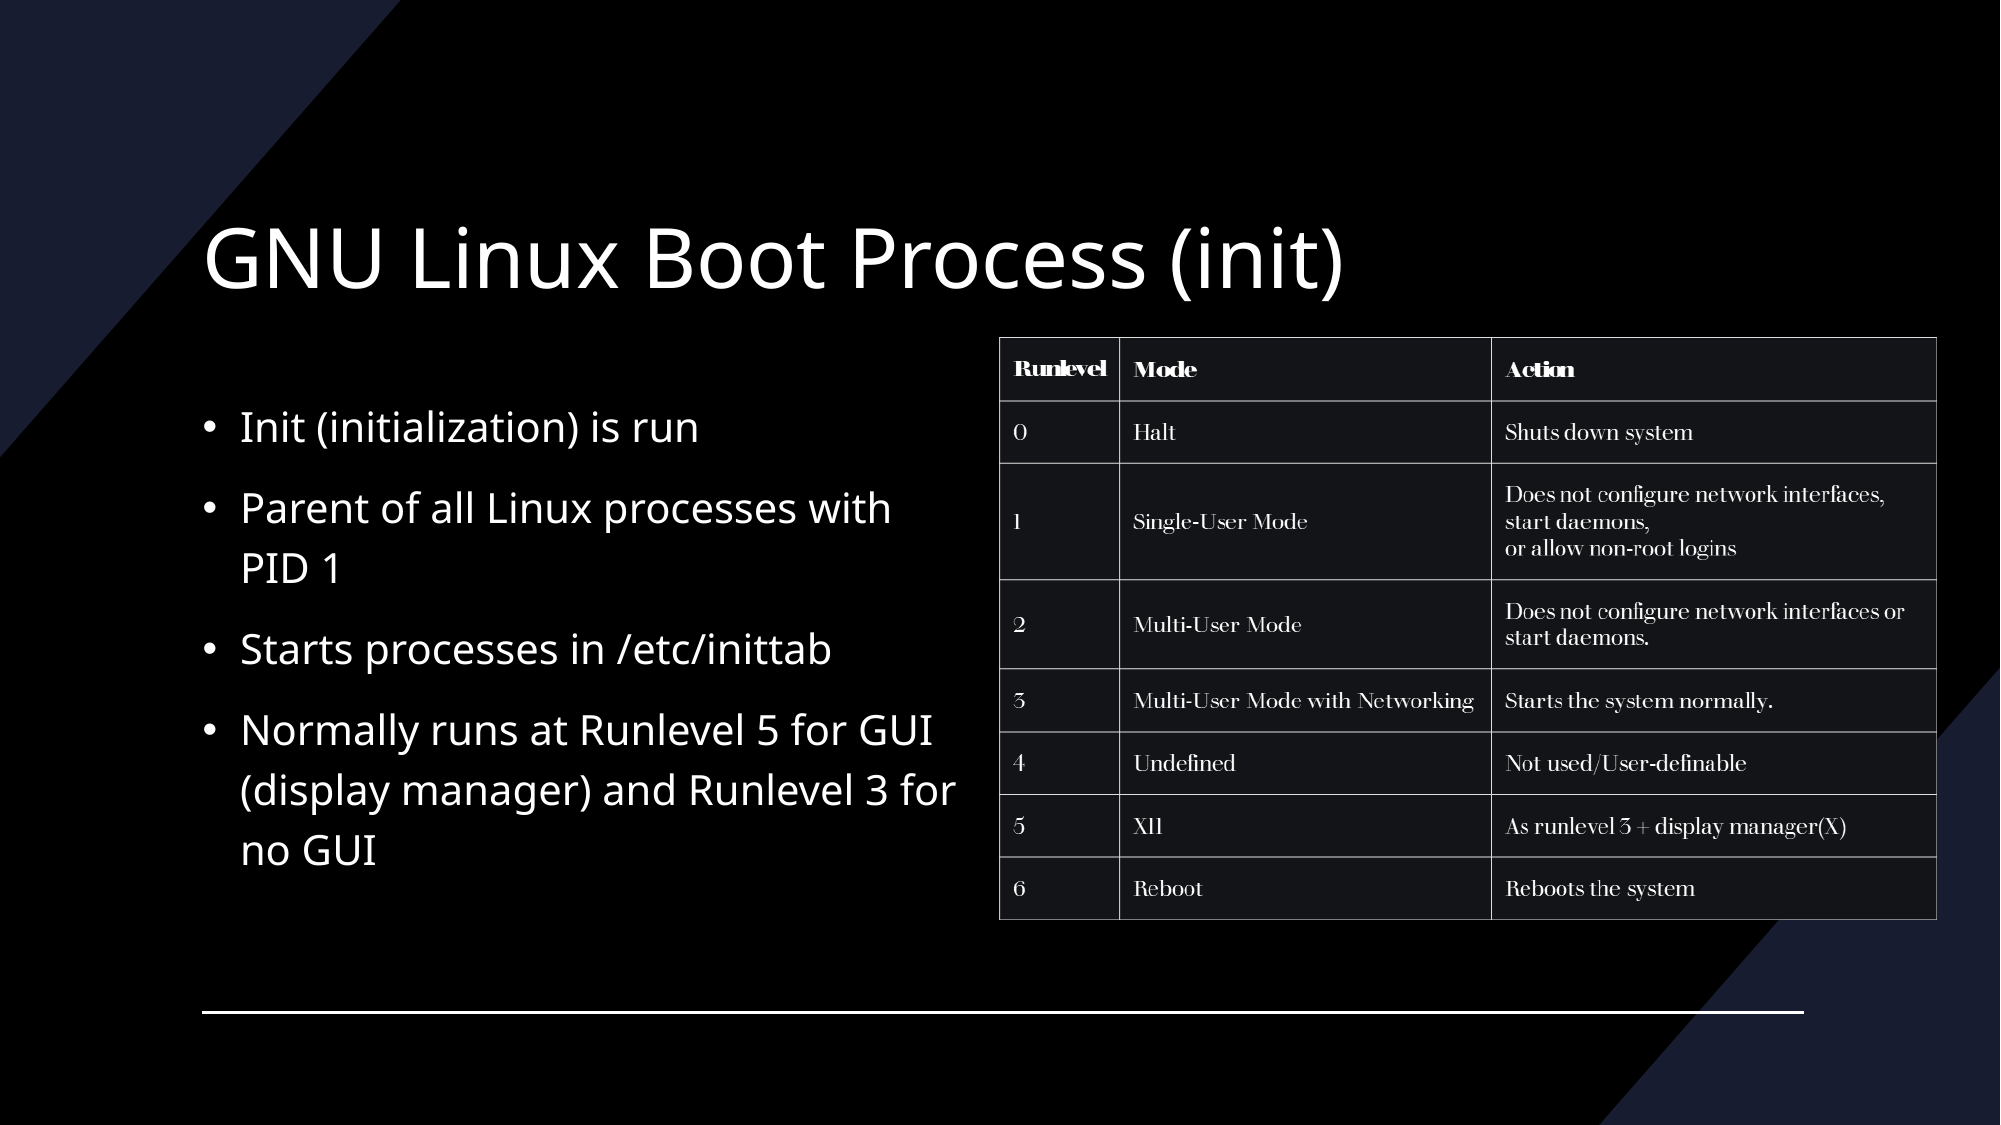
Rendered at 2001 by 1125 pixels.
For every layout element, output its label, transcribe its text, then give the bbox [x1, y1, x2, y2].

picture [999, 337, 1937, 920]
list Init (initialization) is run Parent of all Linux processes with PID 1 Starts processes in /etc/inittab Normally runs at Runlevel 5 for GUI (display manager) and Runlevel 3 for no GUI [187, 383, 975, 967]
title GNU Linux Boot Process (init) [187, 143, 1813, 367]
